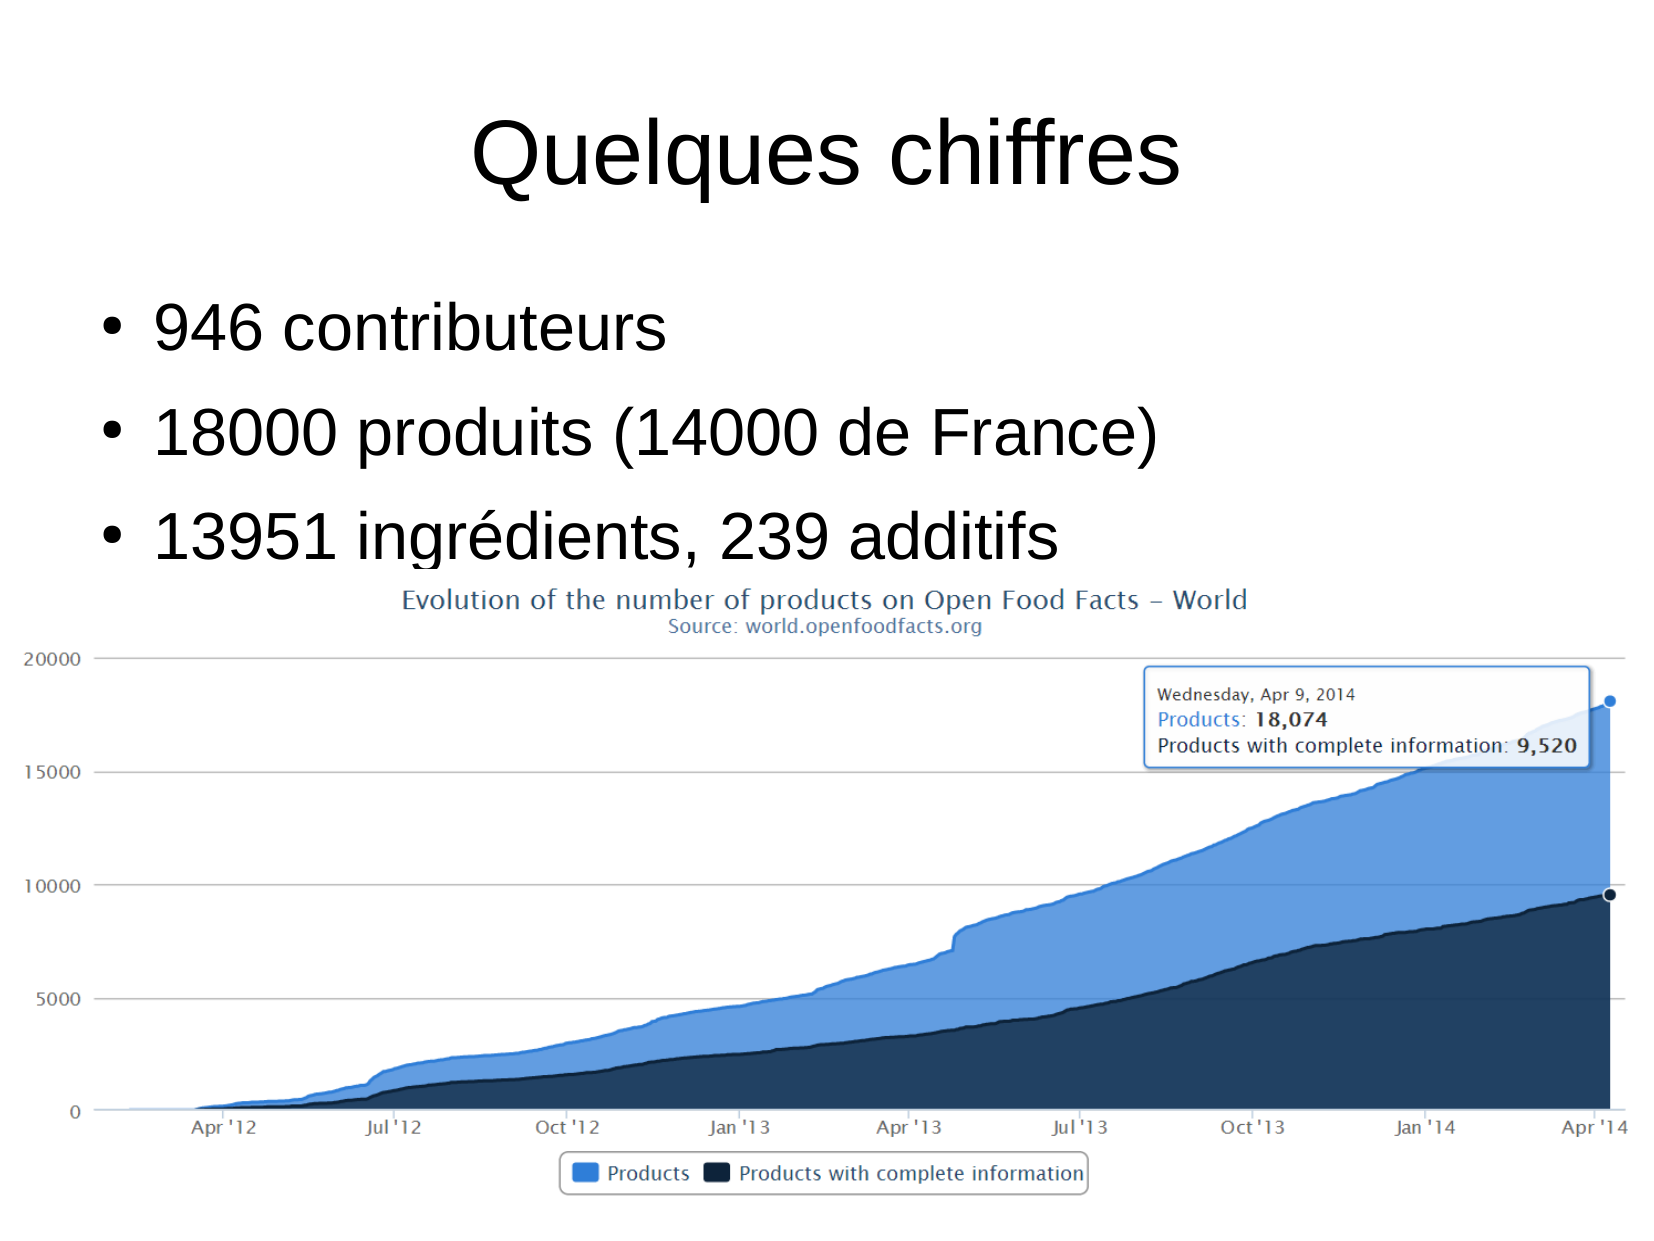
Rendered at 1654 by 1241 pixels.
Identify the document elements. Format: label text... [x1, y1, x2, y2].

list 946 contributeurs 18000 produits (14000 de France) 13951 ingrédients, 239 additifs [82, 290, 1571, 569]
title Quelques chiffres [82, 49, 1571, 257]
picture [15, 569, 1639, 1201]
